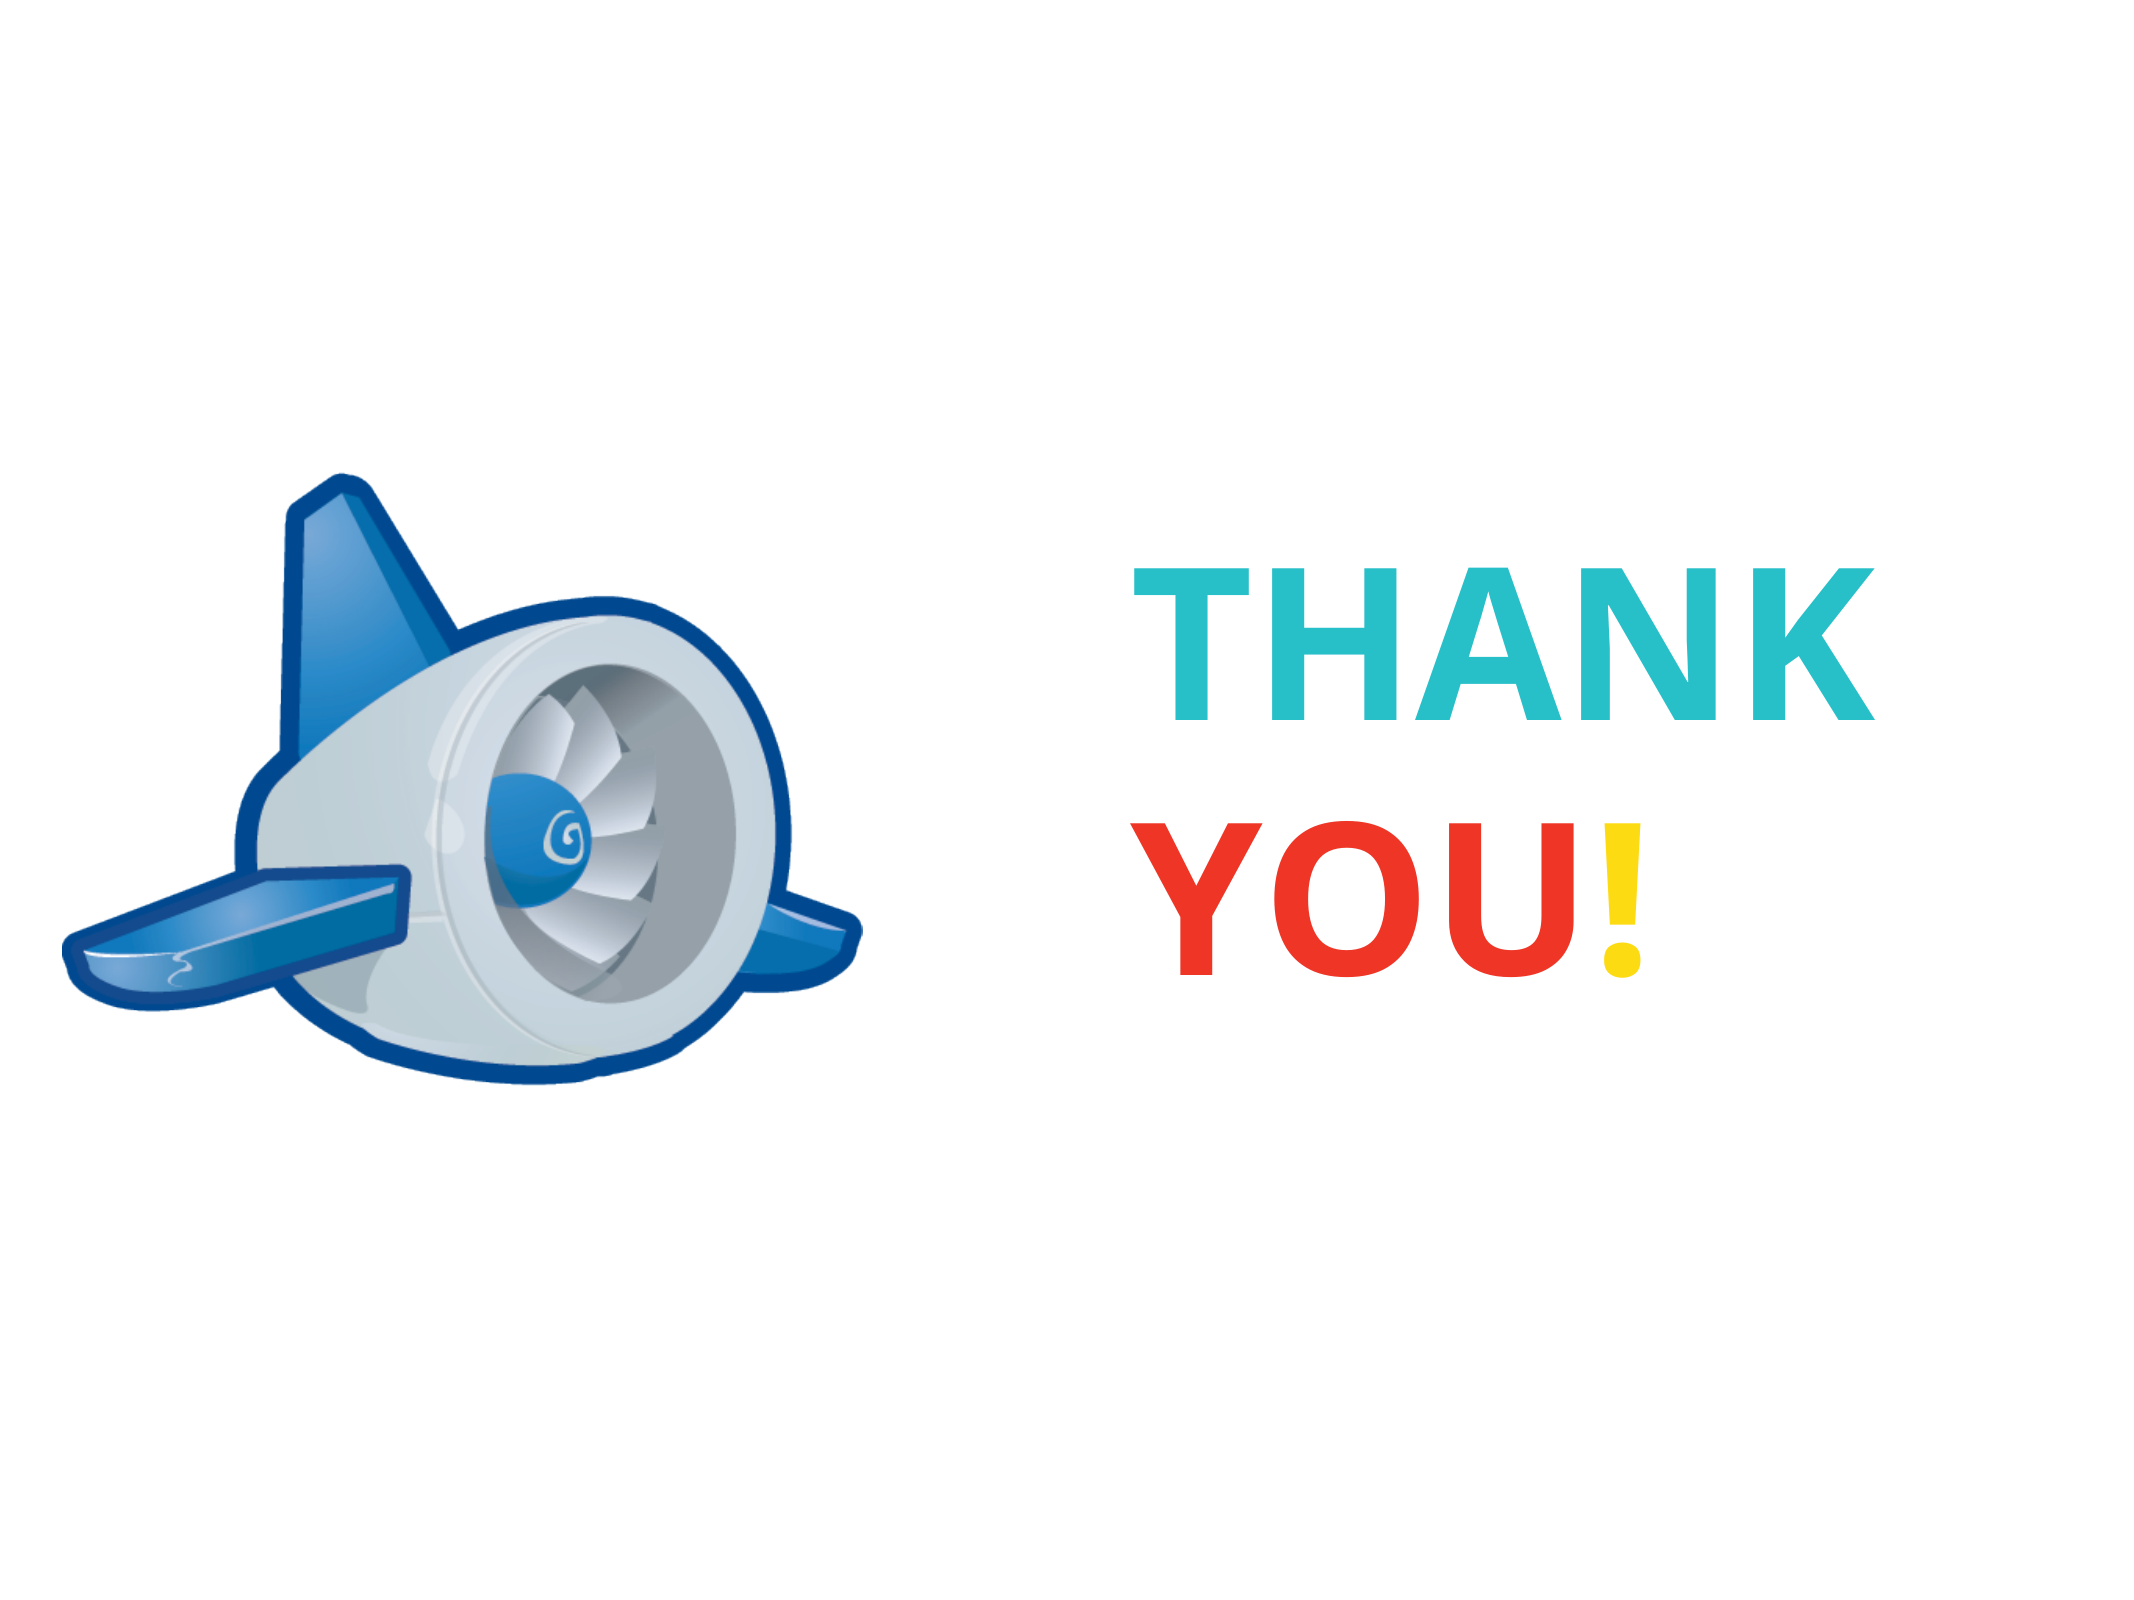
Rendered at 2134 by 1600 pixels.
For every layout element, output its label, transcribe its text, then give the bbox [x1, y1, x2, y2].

text_box THANK YOU! [1120, 508, 2096, 930]
text_box THANK YOU! [1308, 848, 1385, 930]
picture [62, 399, 863, 1201]
